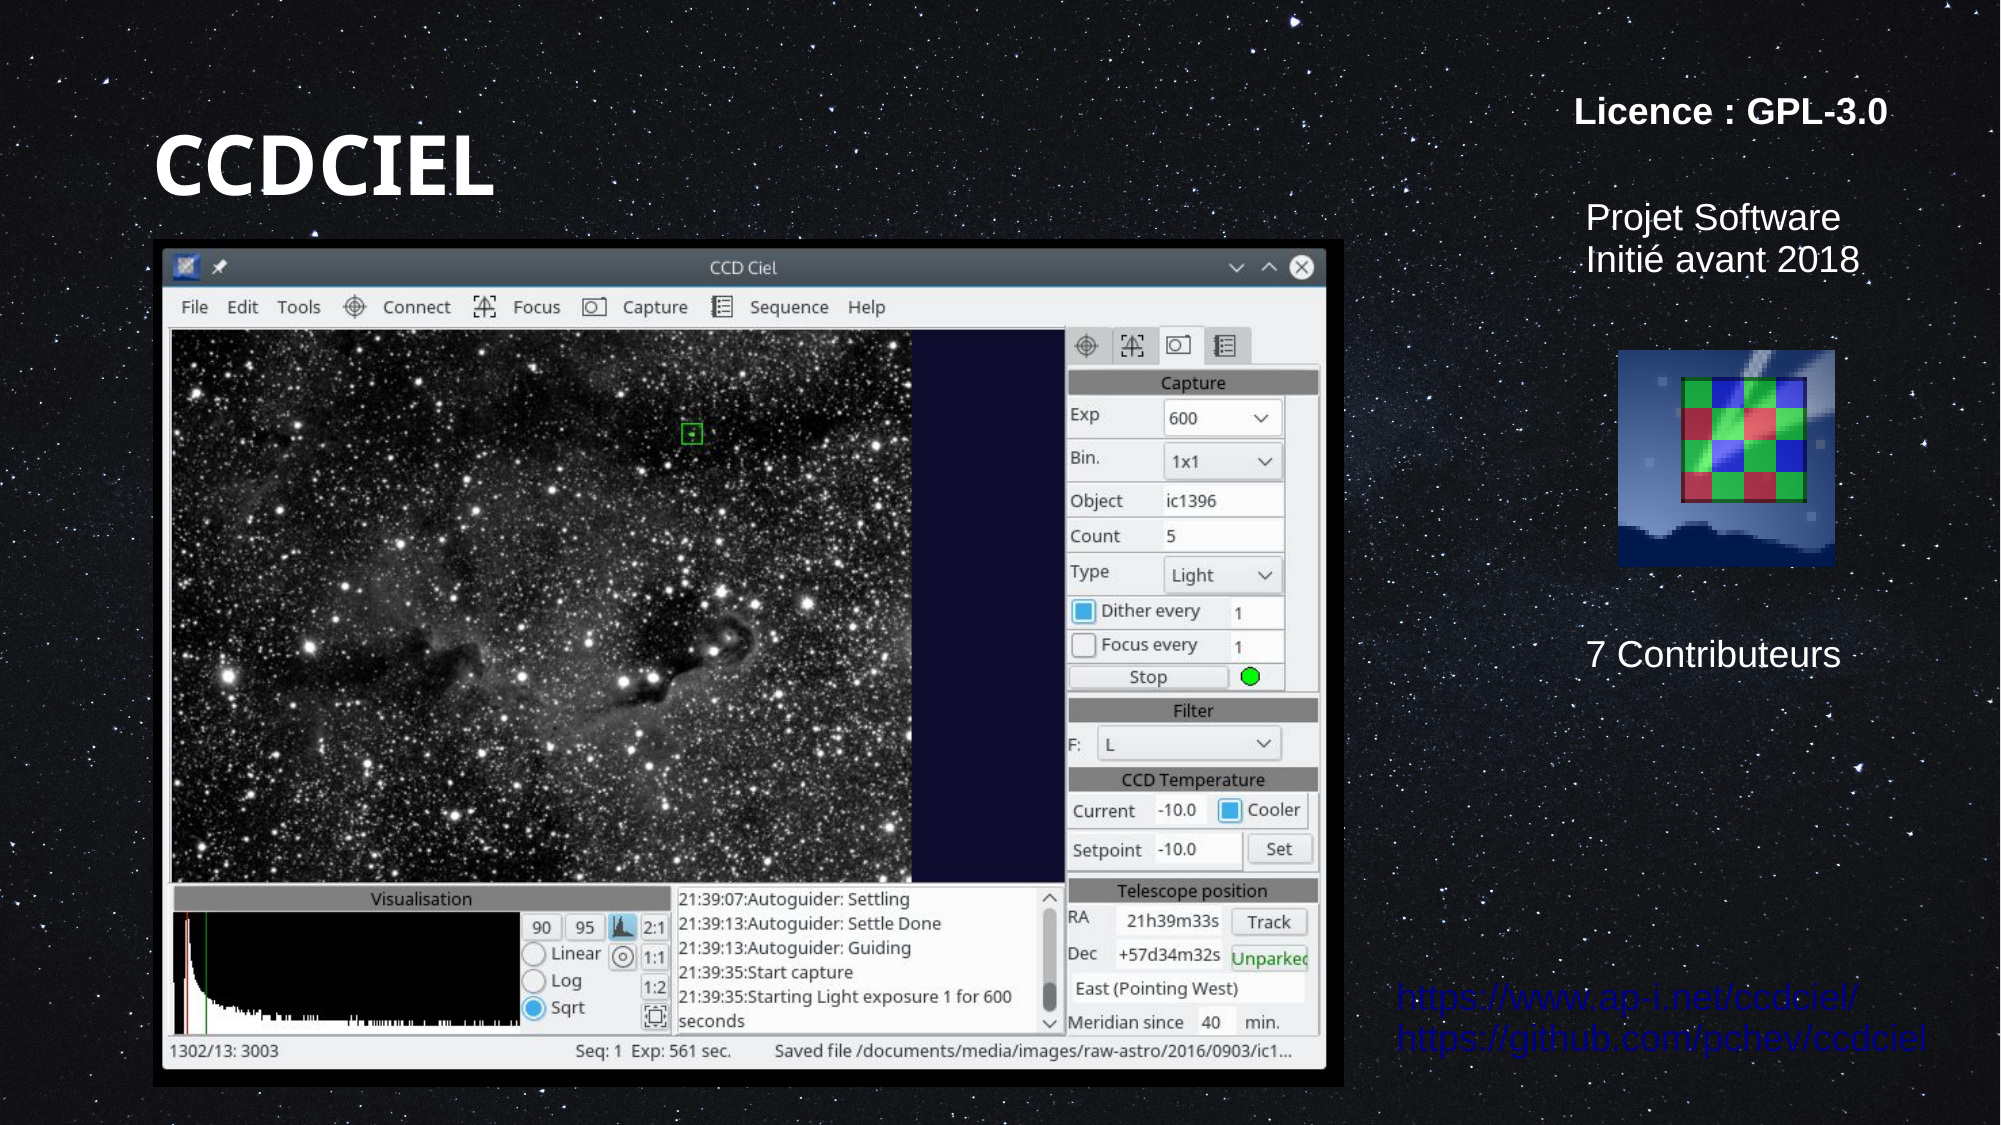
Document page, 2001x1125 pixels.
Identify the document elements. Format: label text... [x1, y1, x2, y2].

text_box Projet Software Initié avant 2018 [1570, 188, 1890, 319]
picture [0, 0, 2001, 1125]
title CCDCIEL [137, 59, 1583, 278]
text_box 7 Contributeurs [1570, 625, 1914, 697]
text_box https://www.ap-i.net/ccdciel/ https://github.com/pchev/ccdciel [1381, 968, 1976, 1110]
text_box Licence : GPL-3.0 [1559, 82, 1914, 142]
